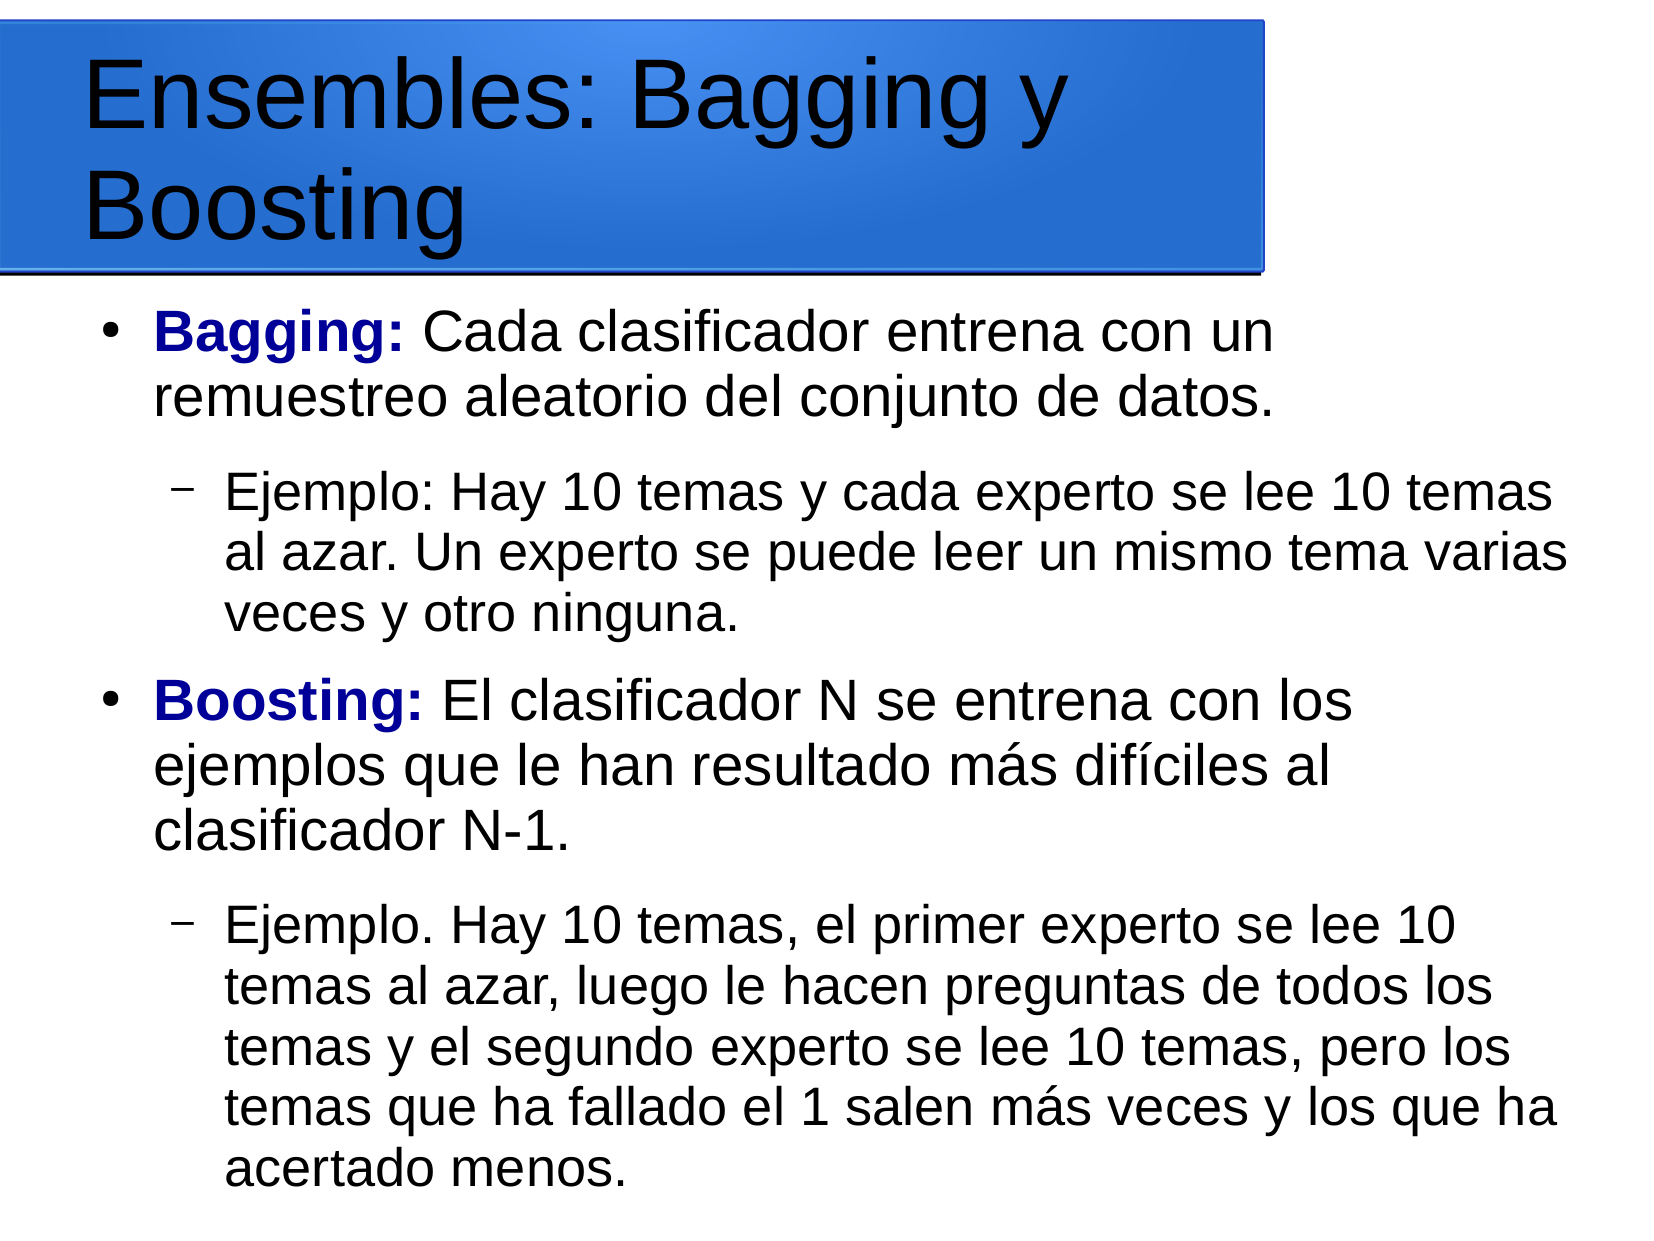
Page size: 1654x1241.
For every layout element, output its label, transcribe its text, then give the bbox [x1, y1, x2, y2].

title Ensembles: Bagging y Boosting [82, 38, 1235, 261]
list Bagging: Cada clasificador entrena con un remuestreo aleatorio del conjunto de datos. Ejemplo: Hay 10 temas y cada experto se lee 10 temas al azar. Un experto se puede leer un mismo tema varias veces y otro ninguna. Boosting: El clasificador N se entrena con los ejemplos que le han resultado más difíciles al clasificador N-1. Ejemplo. Hay 10 temas, el primer experto se lee 10 temas al azar, luego le hacen preguntas de todos los temas y el segundo experto se lee 10 temas, pero los temas que ha fallado el 1 salen más veces y los que ha acertado menos. [82, 299, 1571, 1019]
